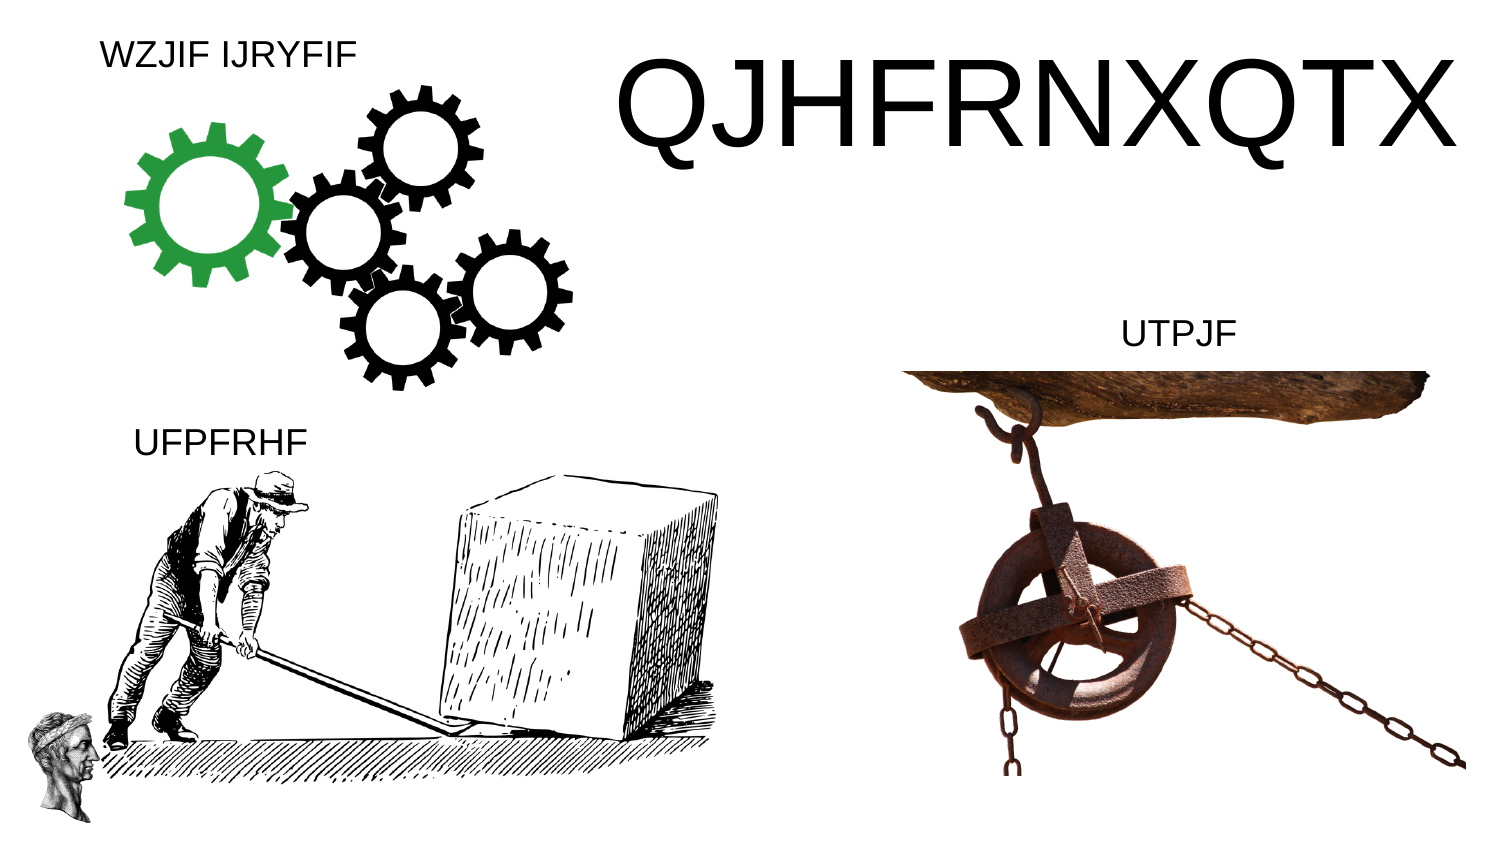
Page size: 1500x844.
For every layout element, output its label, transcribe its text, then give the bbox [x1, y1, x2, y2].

text_box UFPFRHF [118, 403, 408, 474]
picture [124, 85, 573, 391]
text_box WZJIF IJRYFIF [84, 14, 447, 86]
picture [860, 371, 1466, 776]
text_box UTPJF [954, 293, 1404, 354]
picture [101, 452, 718, 803]
picture [28, 712, 100, 823]
text_box QJHFRNXQTX [589, 6, 1484, 221]
